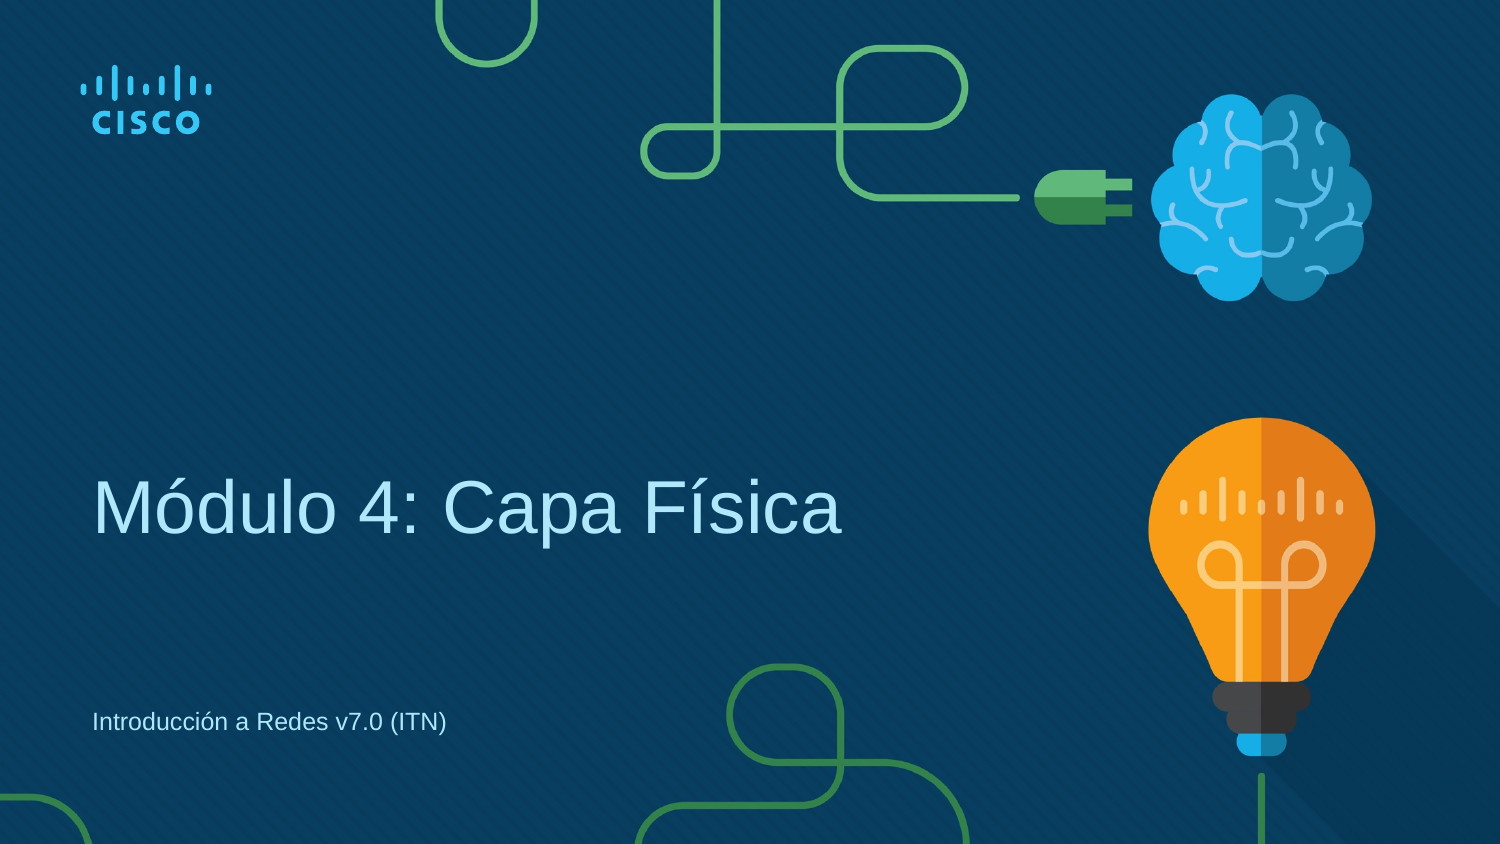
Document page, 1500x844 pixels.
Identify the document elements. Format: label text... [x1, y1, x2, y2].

subtitle Introducción a Redes v7.0 (ITN) [77, 624, 466, 773]
title Módulo 4: Capa Física [77, 380, 1172, 558]
picture [0, 0, 1500, 844]
